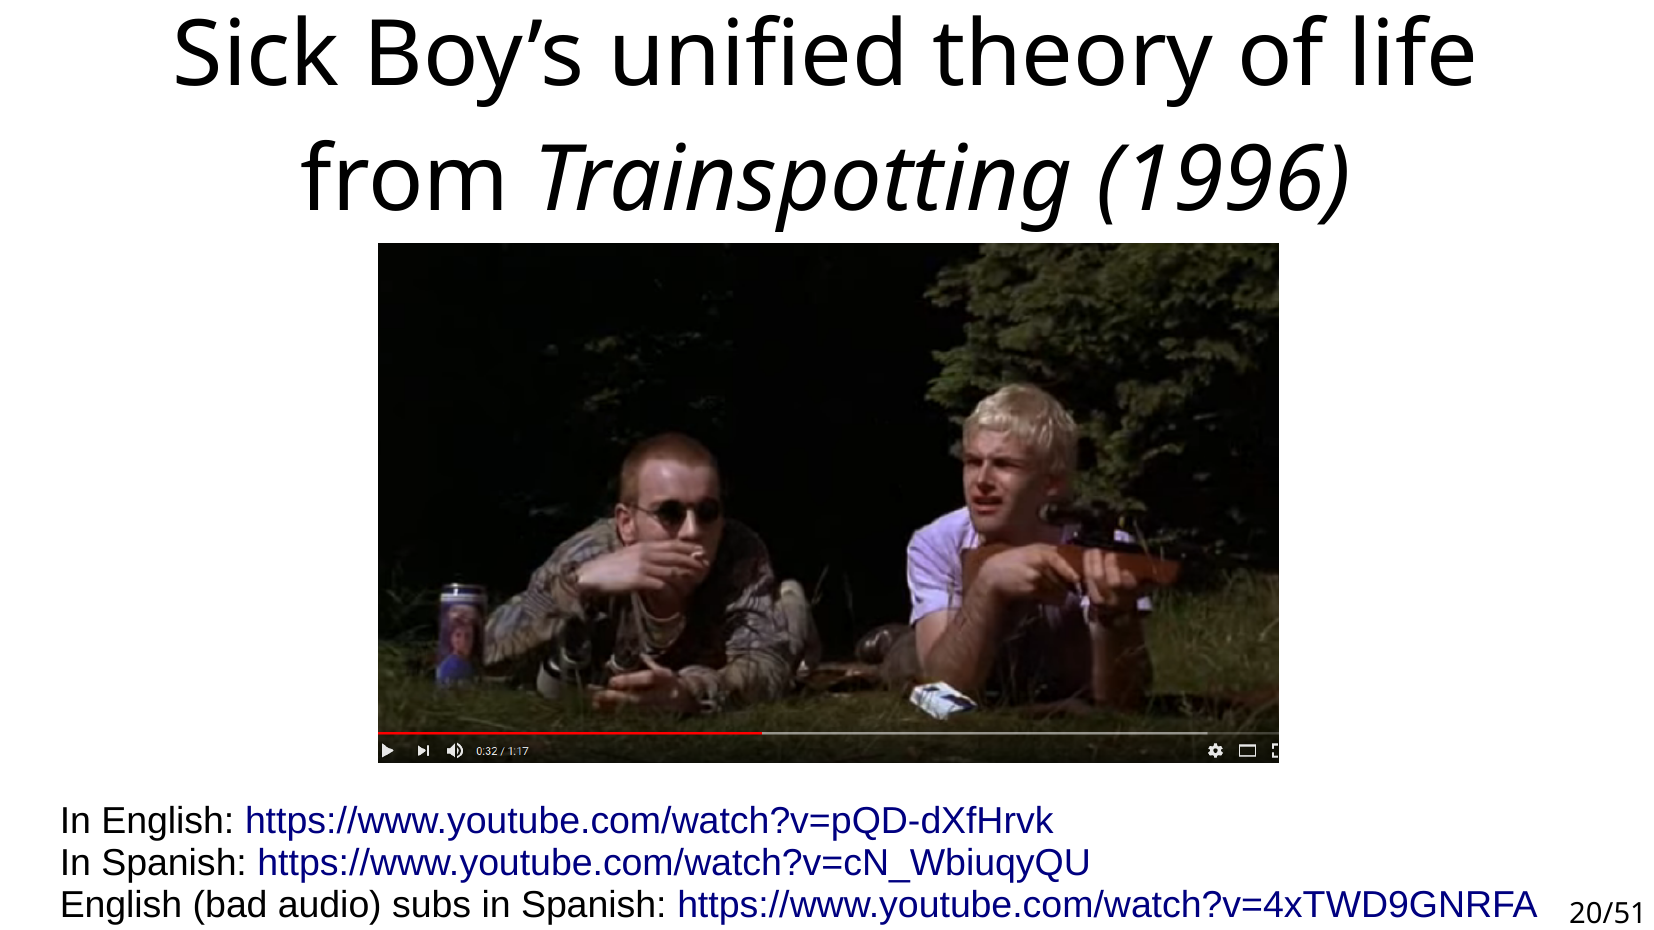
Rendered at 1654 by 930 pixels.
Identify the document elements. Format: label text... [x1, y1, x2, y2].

picture [378, 243, 1279, 763]
text_box In English: https://www.youtube.com/watch?v=pQD-dXfHrvk In Spanish: https://www.youtube.com/watch?v=cN_WbiuqyQU English (bad audio) subs in Spanish: https://www.youtube.com/watch?v=4xTWD9GNRFA [45, 792, 1636, 930]
title Sick Boy’s unified theory of life from Trainspotting (1996) [82, 0, 1571, 242]
